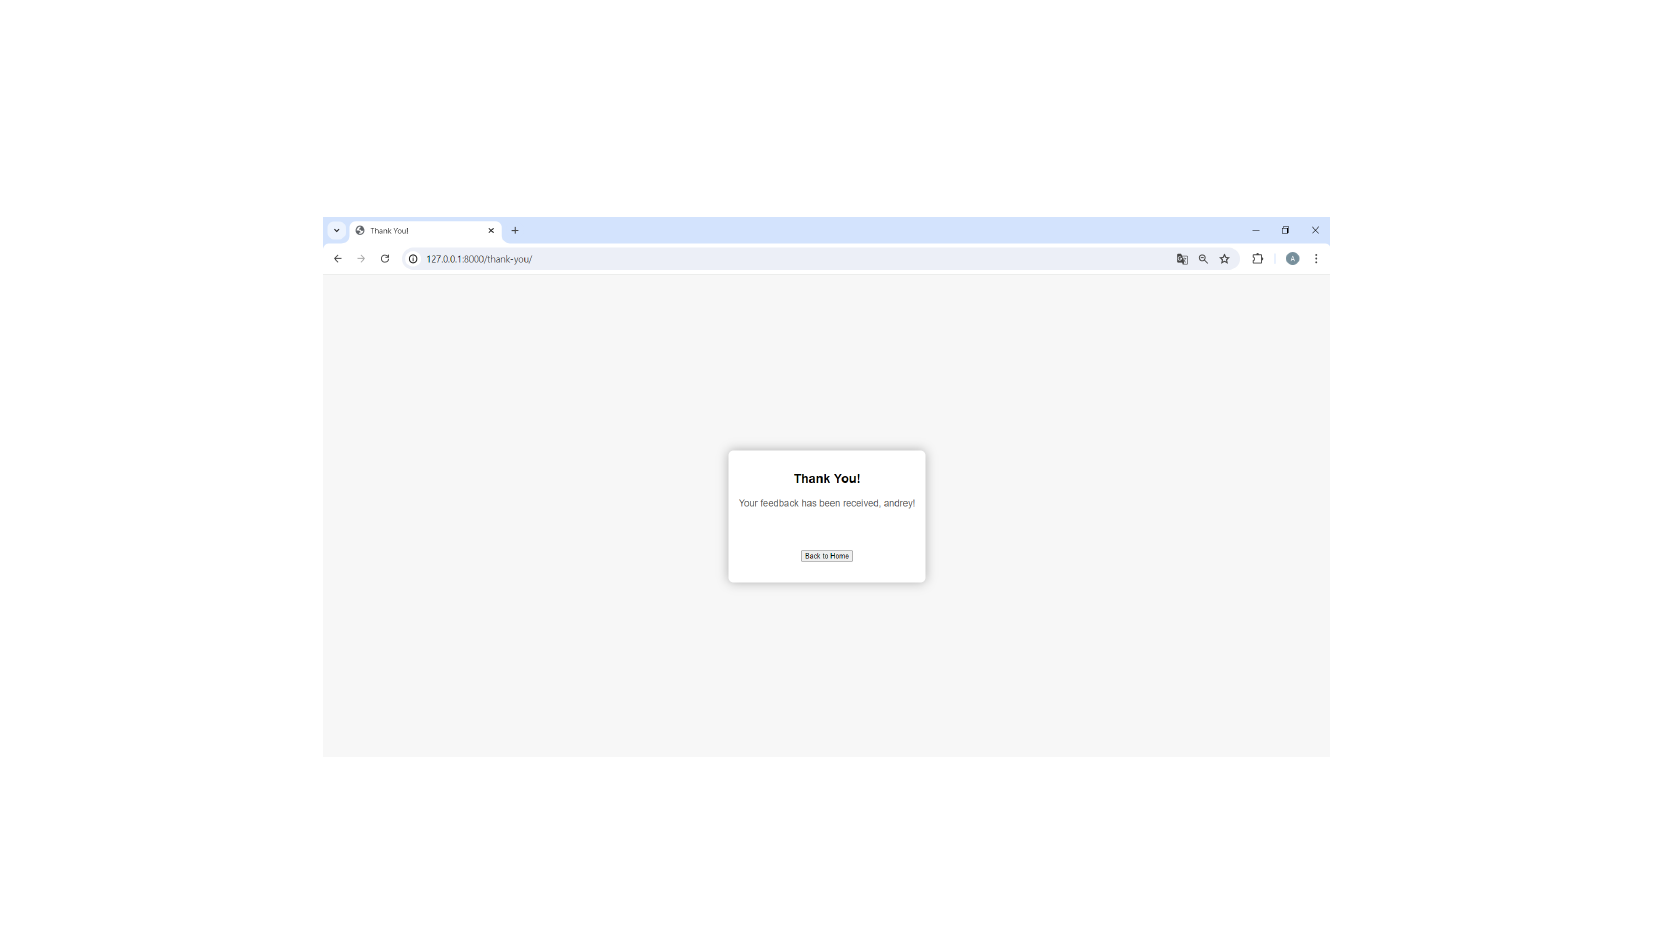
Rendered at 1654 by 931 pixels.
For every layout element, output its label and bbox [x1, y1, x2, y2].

picture [323, 217, 1330, 758]
